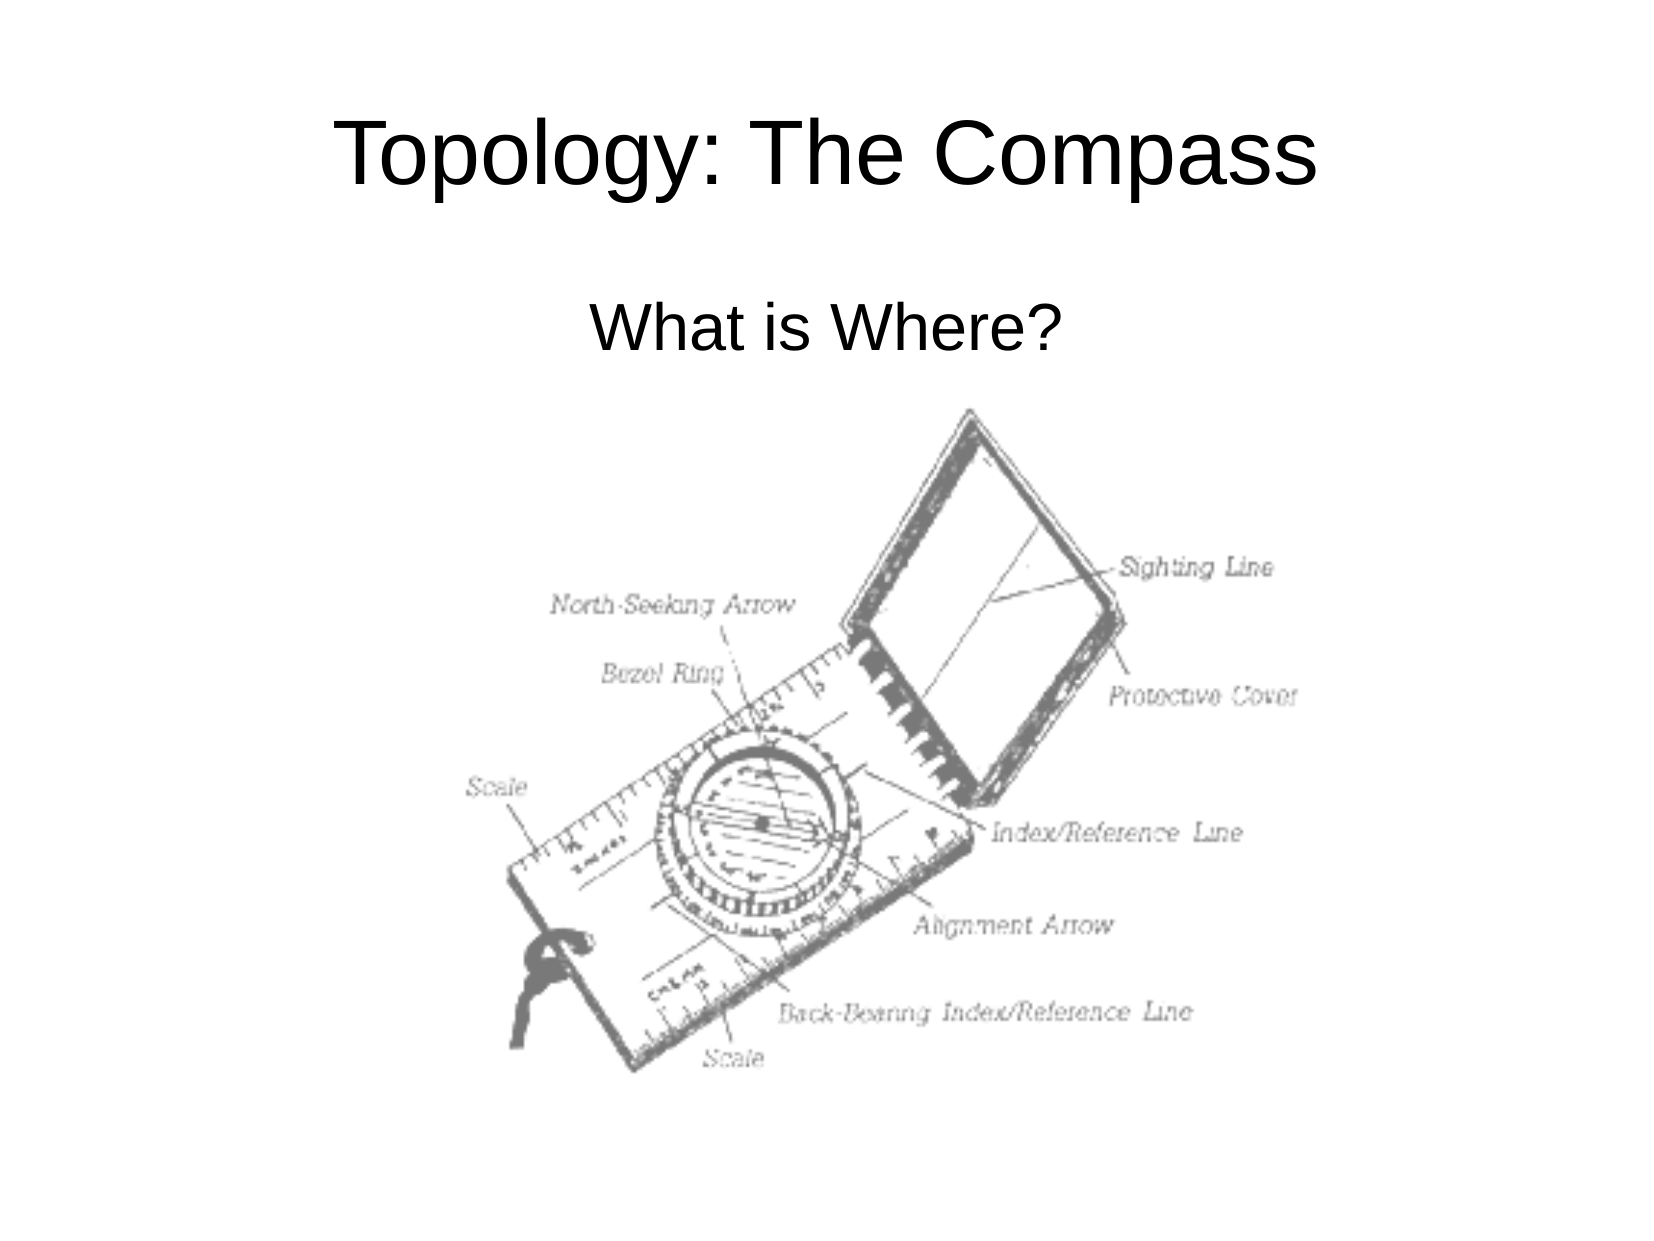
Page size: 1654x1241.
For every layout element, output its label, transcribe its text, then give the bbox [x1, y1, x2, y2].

list What is Where? [82, 290, 1571, 1109]
picture [447, 381, 1313, 1088]
title Topology: The Compass [82, 56, 1571, 250]
